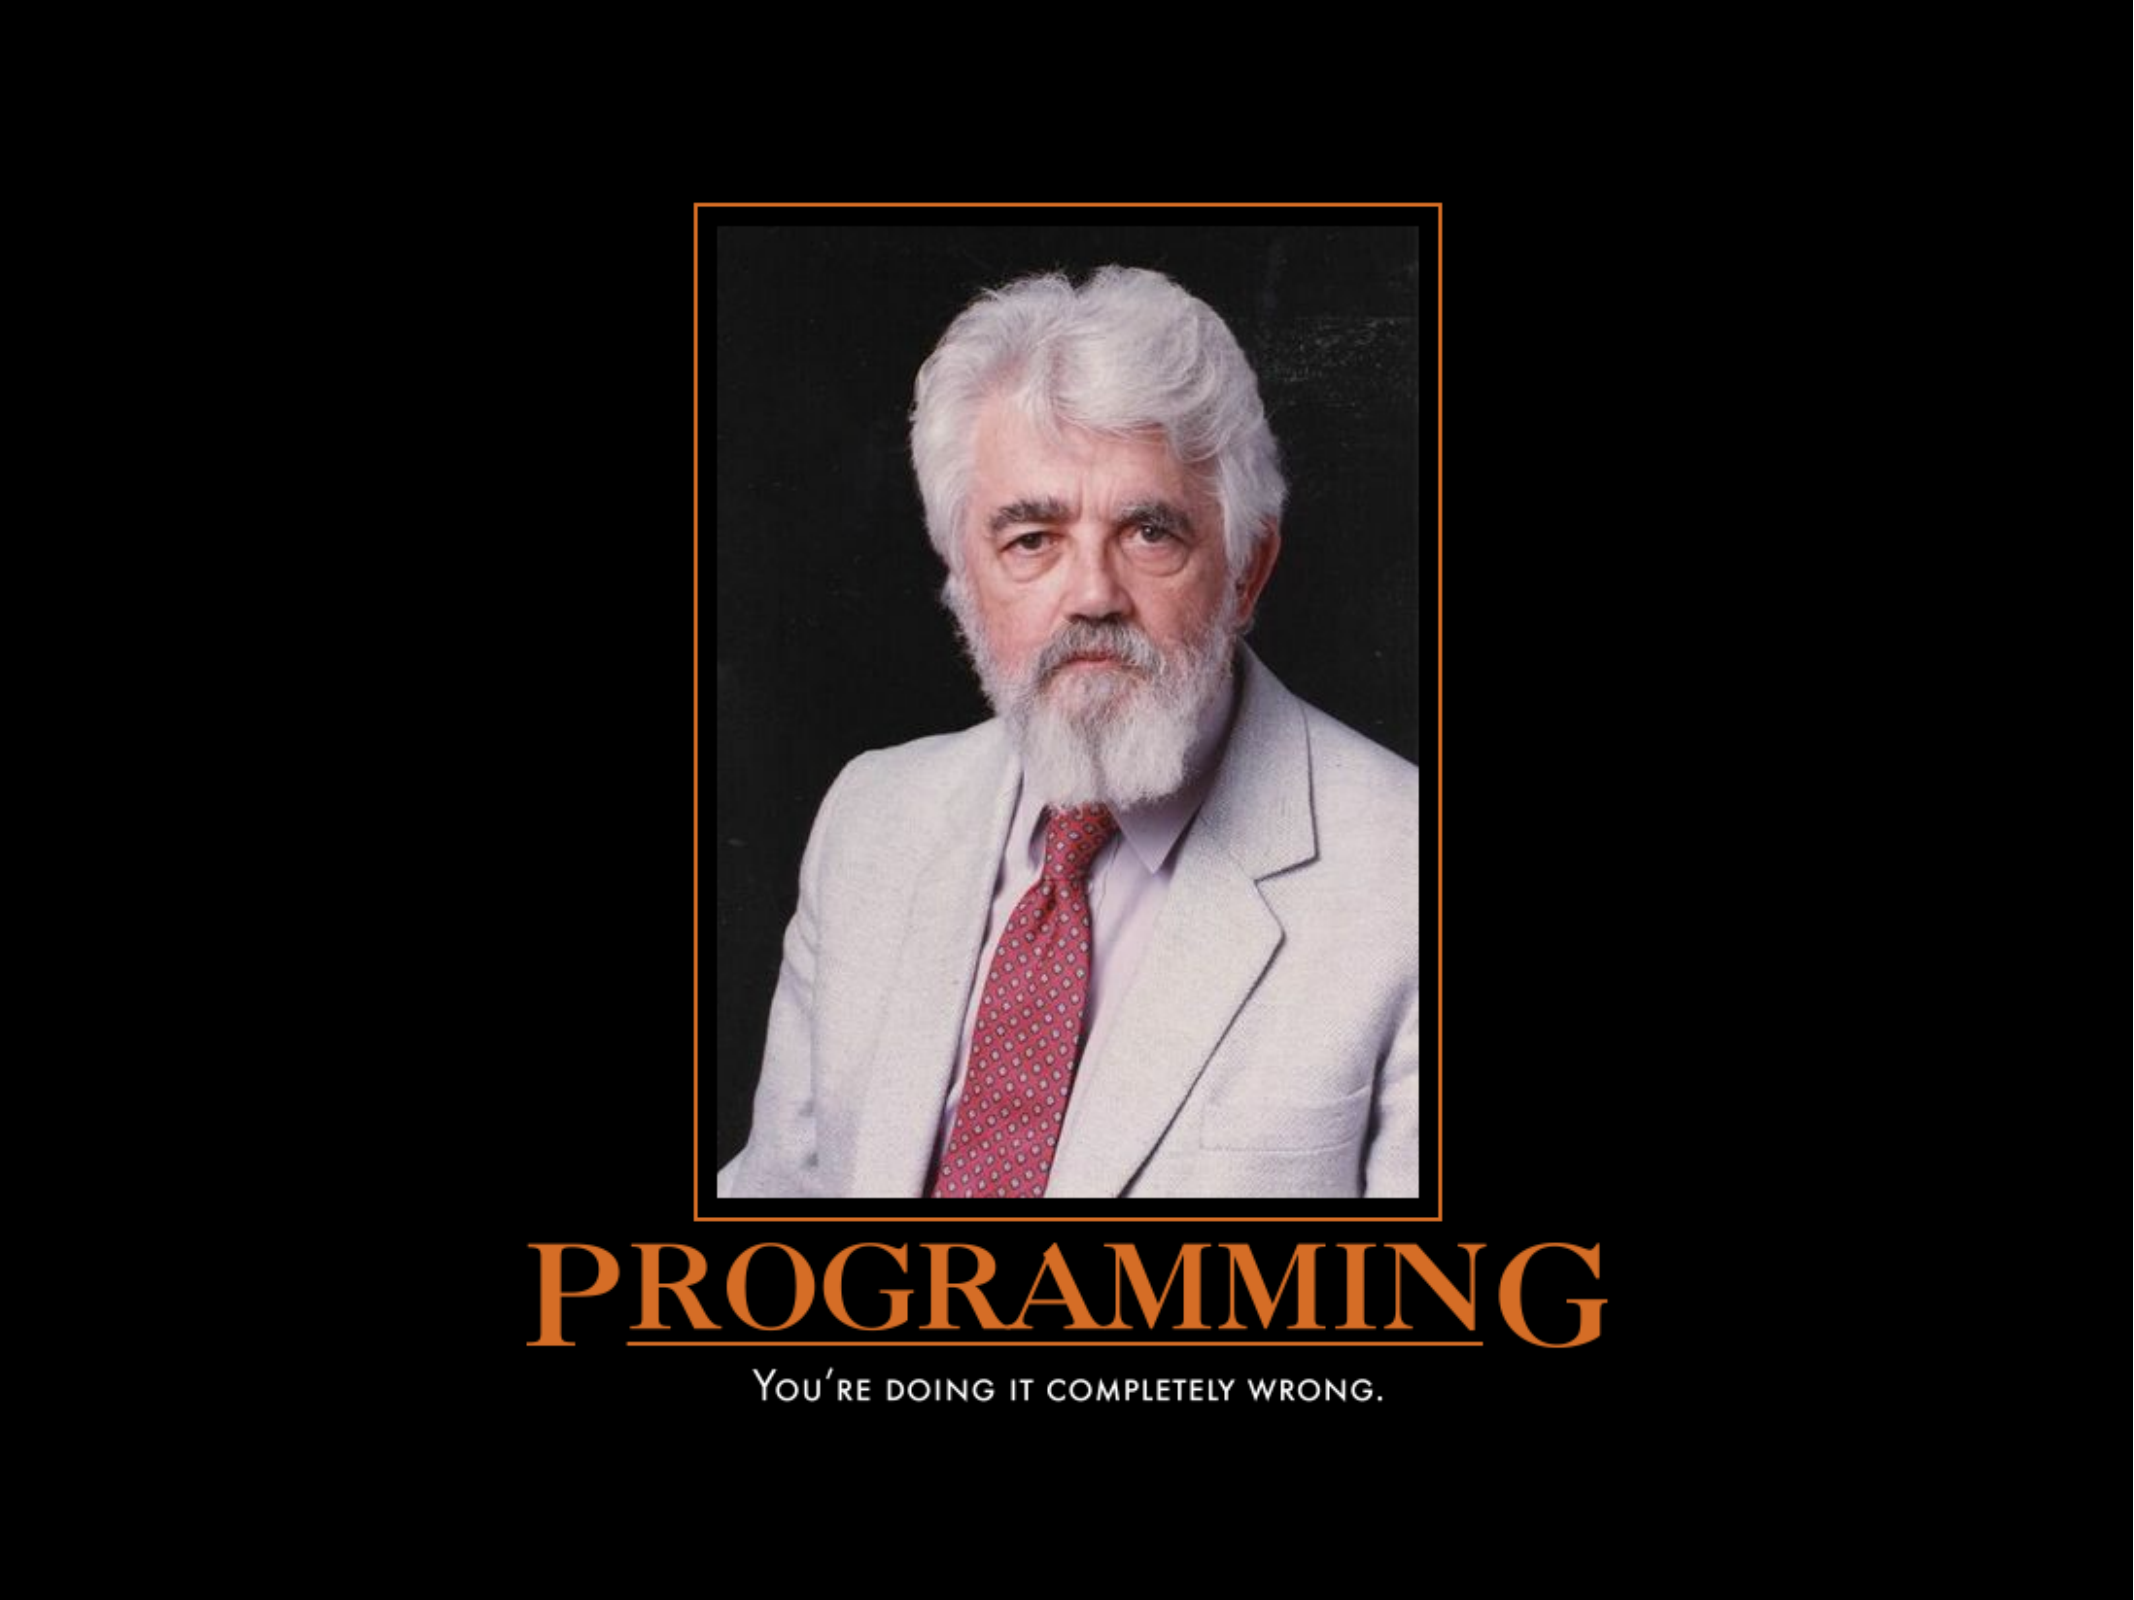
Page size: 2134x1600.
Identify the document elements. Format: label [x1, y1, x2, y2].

picture [391, 108, 1742, 1492]
